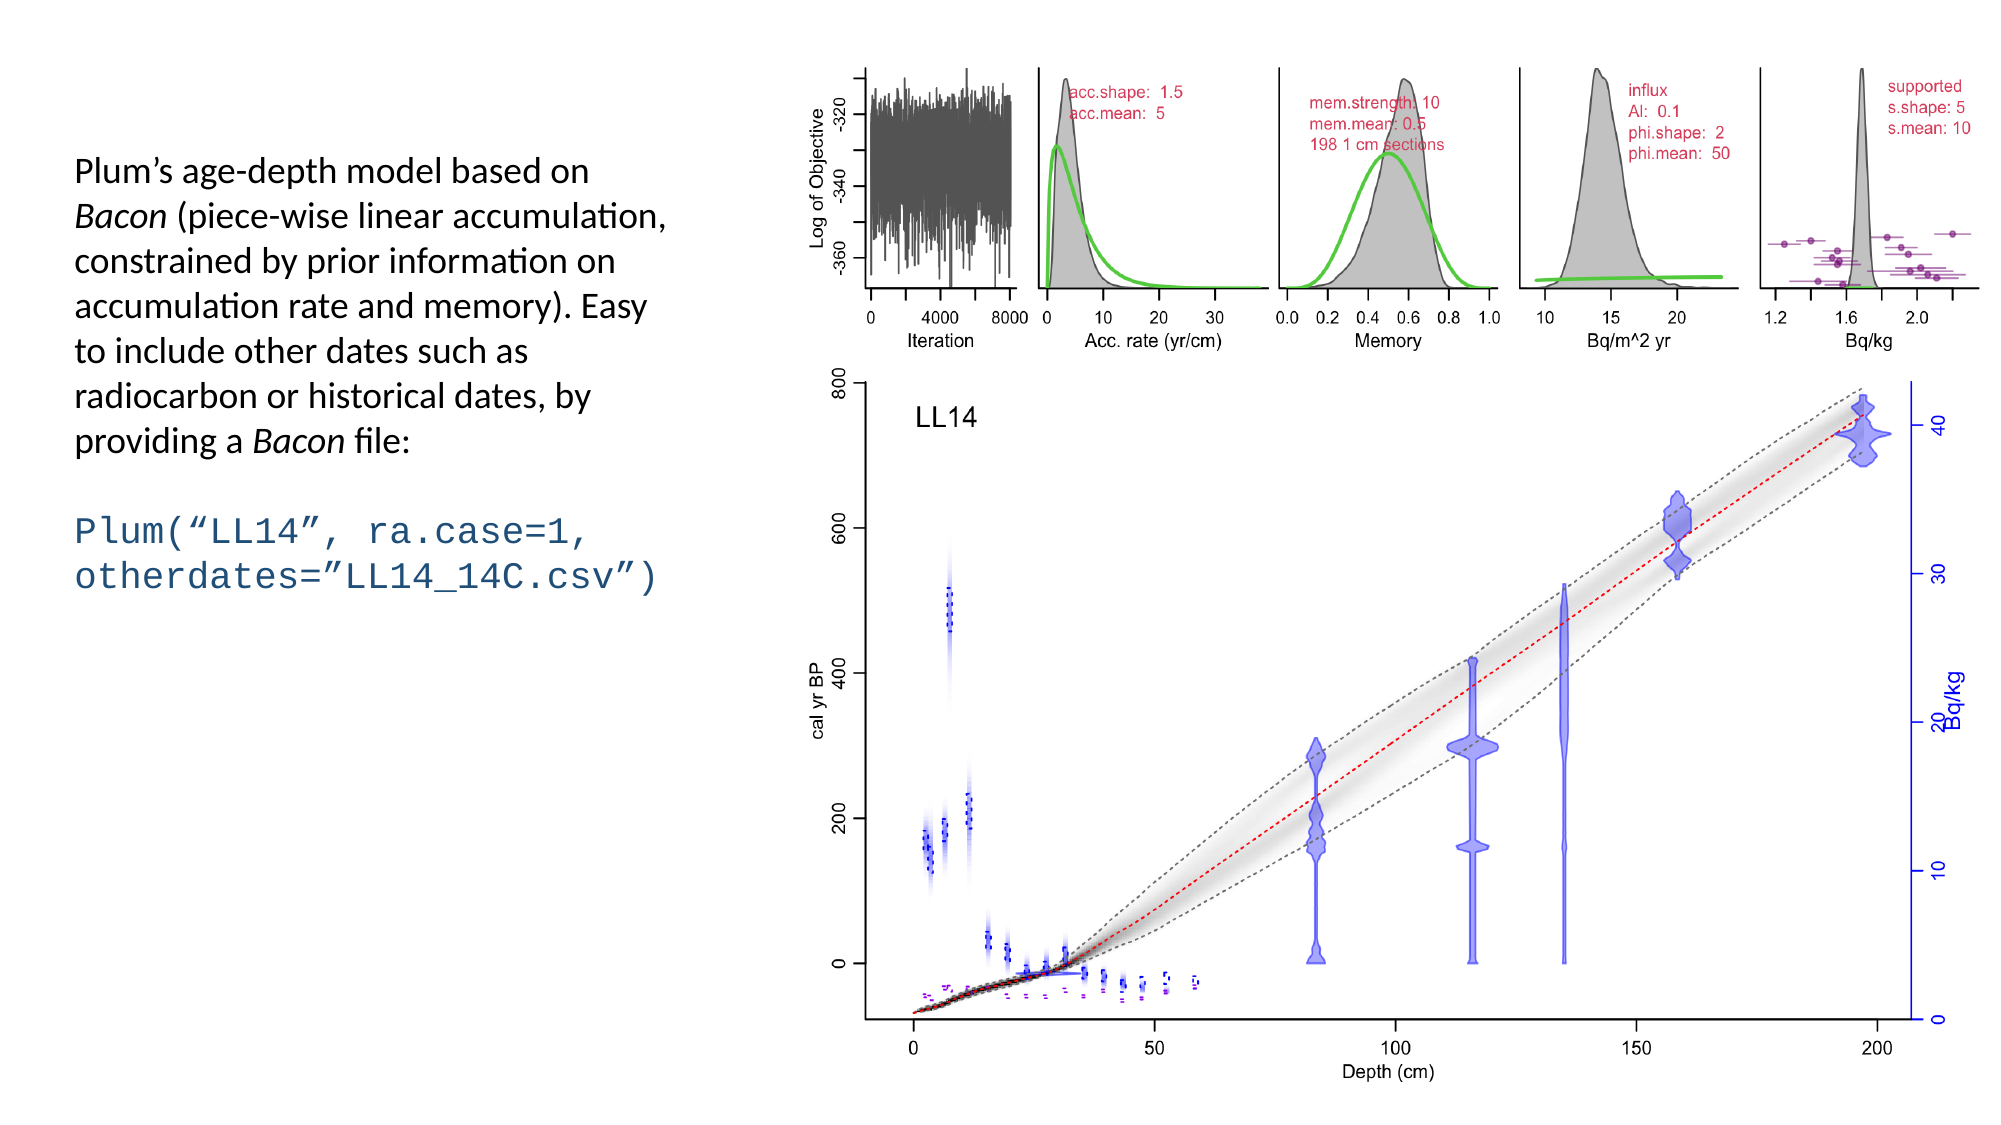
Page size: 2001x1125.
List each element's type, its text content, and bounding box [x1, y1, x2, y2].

picture [798, 45, 2000, 1089]
text_box Plum’s age-depth model based on Bacon (piece-wise linear accumulation, constrained by prior information on accumulation rate and memory). Easy to include other dates such as radiocarbon or historical dates, by providing a Bacon file: Plum(“LL14”, ra.case=1, otherdates=”LL14_14C.csv”) [59, 138, 697, 649]
